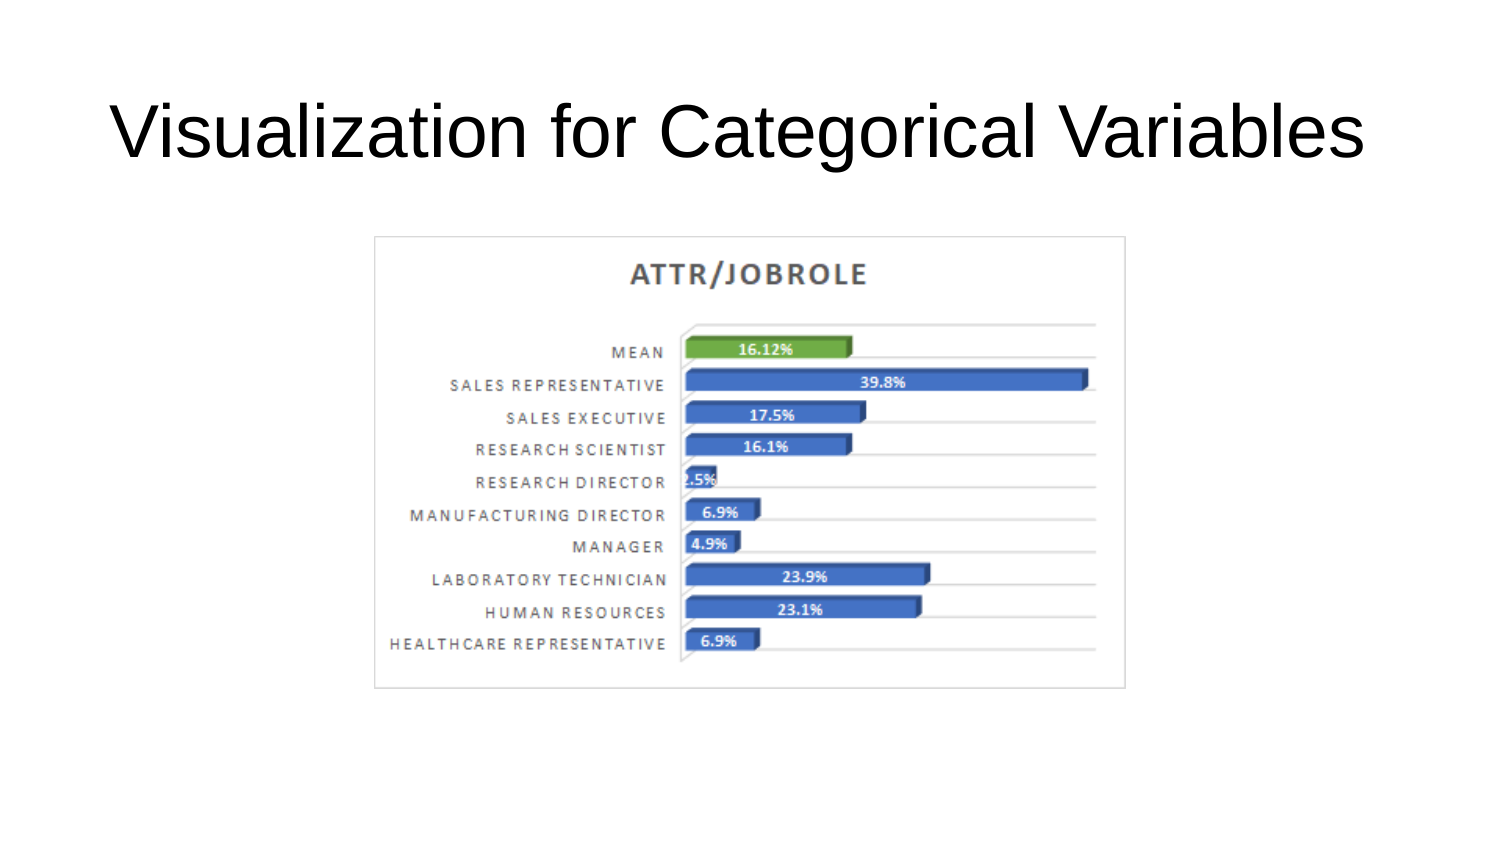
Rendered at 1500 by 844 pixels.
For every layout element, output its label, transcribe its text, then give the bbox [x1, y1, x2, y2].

picture [374, 236, 1126, 689]
title Visualization for Categorical Variables [49, 67, 1448, 173]
